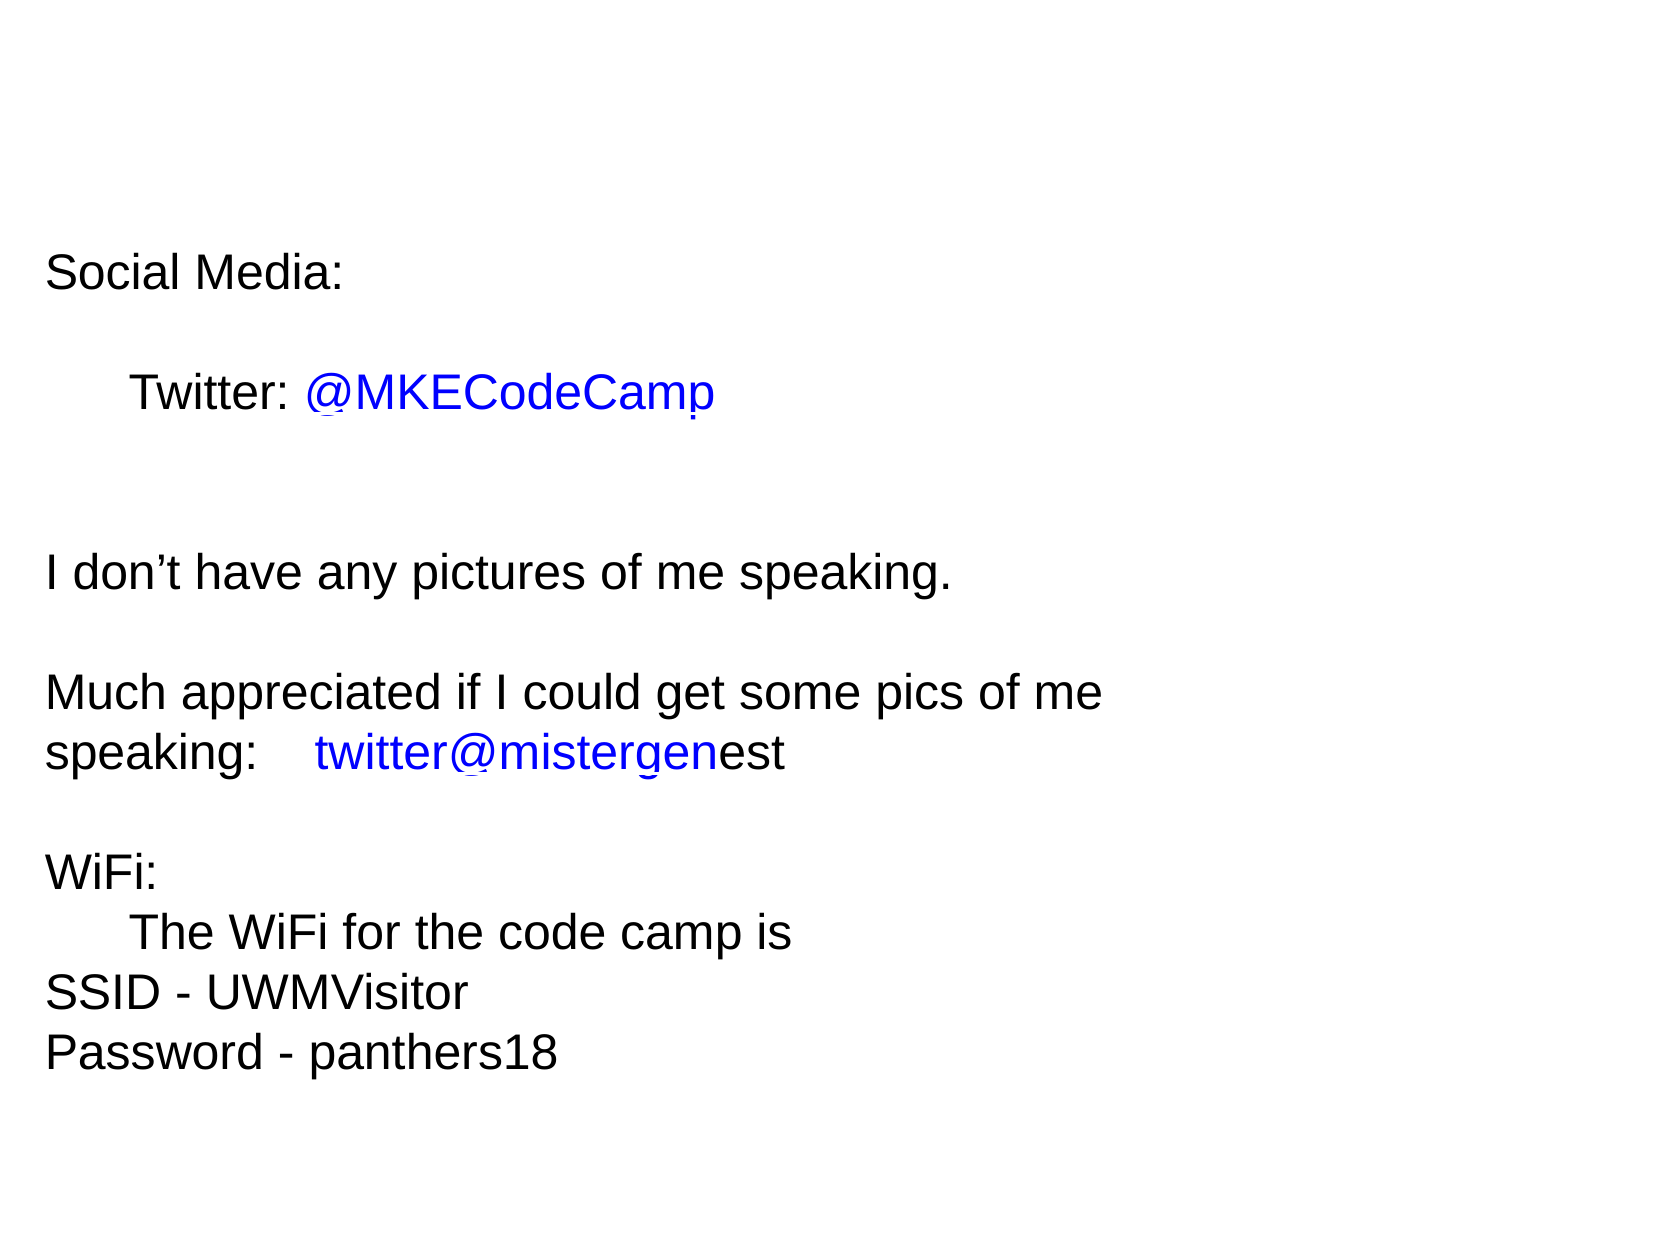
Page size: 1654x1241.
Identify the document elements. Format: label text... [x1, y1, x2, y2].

text_box Social Media: Twitter: @MKECodeCamp I don’t have any pictures of me speaking. Much appreciated if I could get some pics of me speaking: twitter@mistergenest WiFi: The WiFi for the code camp is SSID - UWMVisitor Password - panthers18 [30, 231, 1142, 1139]
